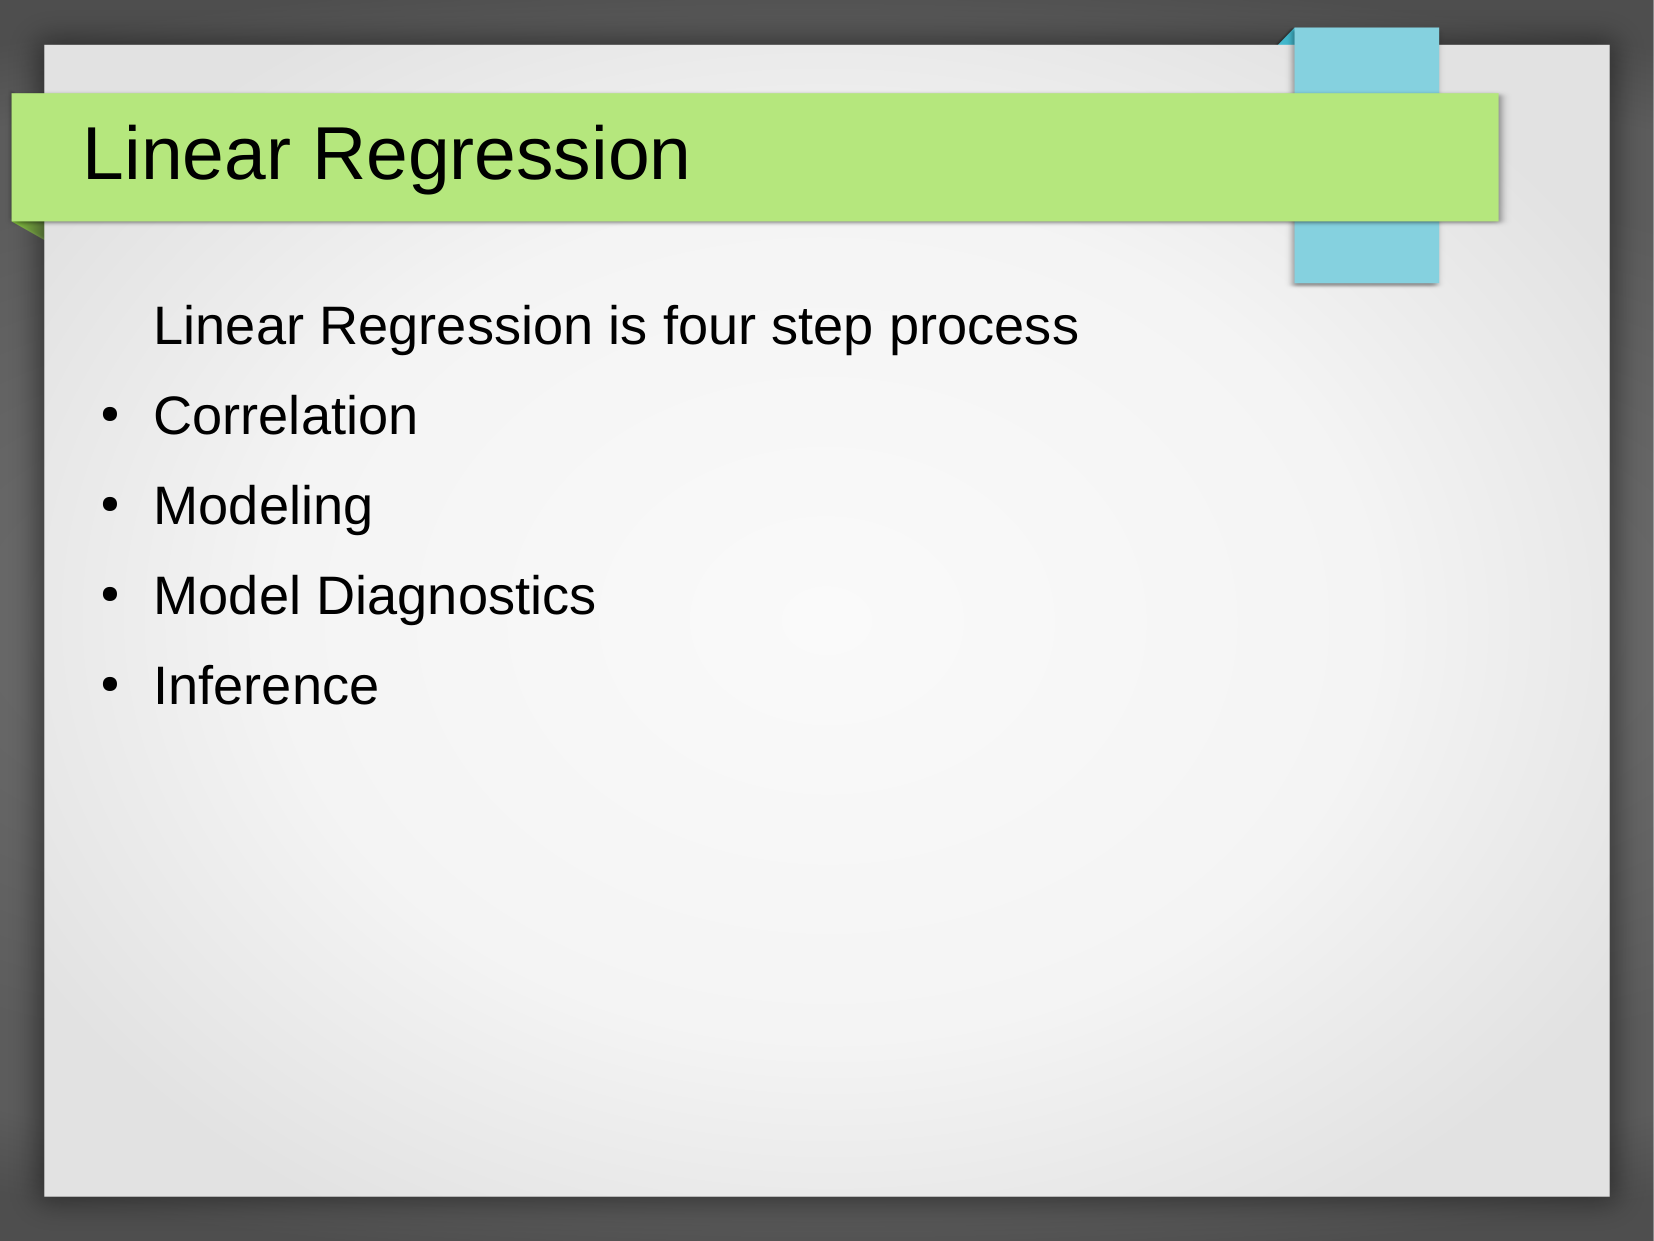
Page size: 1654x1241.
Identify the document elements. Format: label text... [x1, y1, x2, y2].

list Linear Regression is four step process Correlation Modeling Model Diagnostics Inference [82, 295, 1571, 1015]
picture [0, 0, 1654, 1241]
title Linear Regression [82, 94, 1264, 213]
